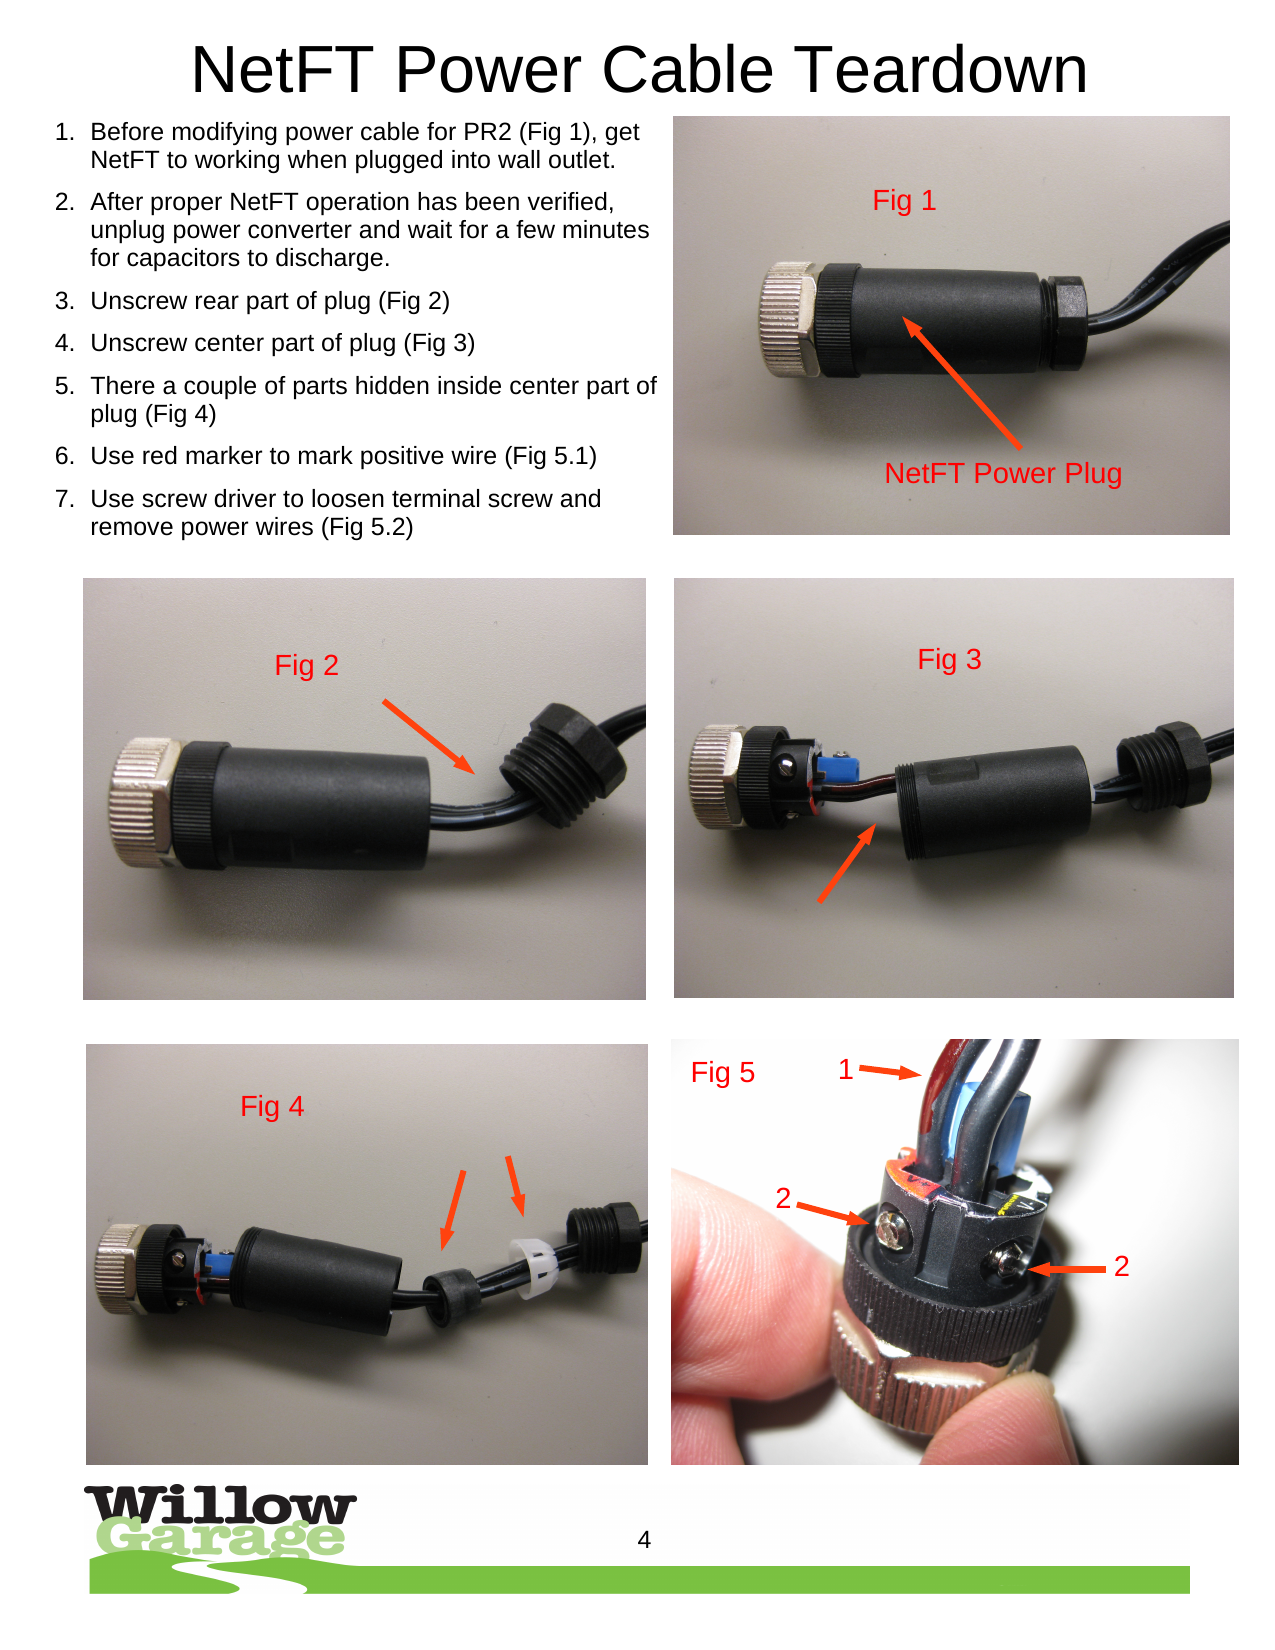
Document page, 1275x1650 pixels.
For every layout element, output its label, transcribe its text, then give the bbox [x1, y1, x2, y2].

picture [86, 1044, 648, 1465]
text_box Fig 1 [857, 176, 955, 227]
text_box 2 [760, 1174, 870, 1223]
picture [84, 1484, 1190, 1594]
text_box 2 [1099, 1242, 1209, 1290]
picture [671, 1039, 1239, 1465]
text_box Fig 3 [902, 635, 1009, 687]
title NetFT Power Cable Teardown [84, 18, 1190, 121]
list Before modifying power cable for PR2 (Fig 1), get NetFT to working when plugged into wall outlet. After proper NetFT operation has been verified, unplug power converter and wait for a few minutes for capacitors to discharge. Unscrew rear part of plug (Fig 2) Unscrew center part of plug (Fig 3) There a couple of parts hidden inside center part of plug (Fig 4) Use red marker to mark positive wire (Fig 5.1) Use screw driver to loosen terminal screw and remove power wires (Fig 5.2) [54, 117, 667, 584]
text_box Fig 2 [259, 641, 370, 788]
picture [83, 584, 646, 1000]
text_box Fig 5 [675, 1049, 786, 1097]
text_box NetFT Power Plug [869, 449, 1158, 498]
text_box Fig 4 [225, 1082, 335, 1131]
picture [674, 578, 1234, 998]
picture [673, 116, 1230, 535]
text_box 1 [823, 1045, 933, 1094]
